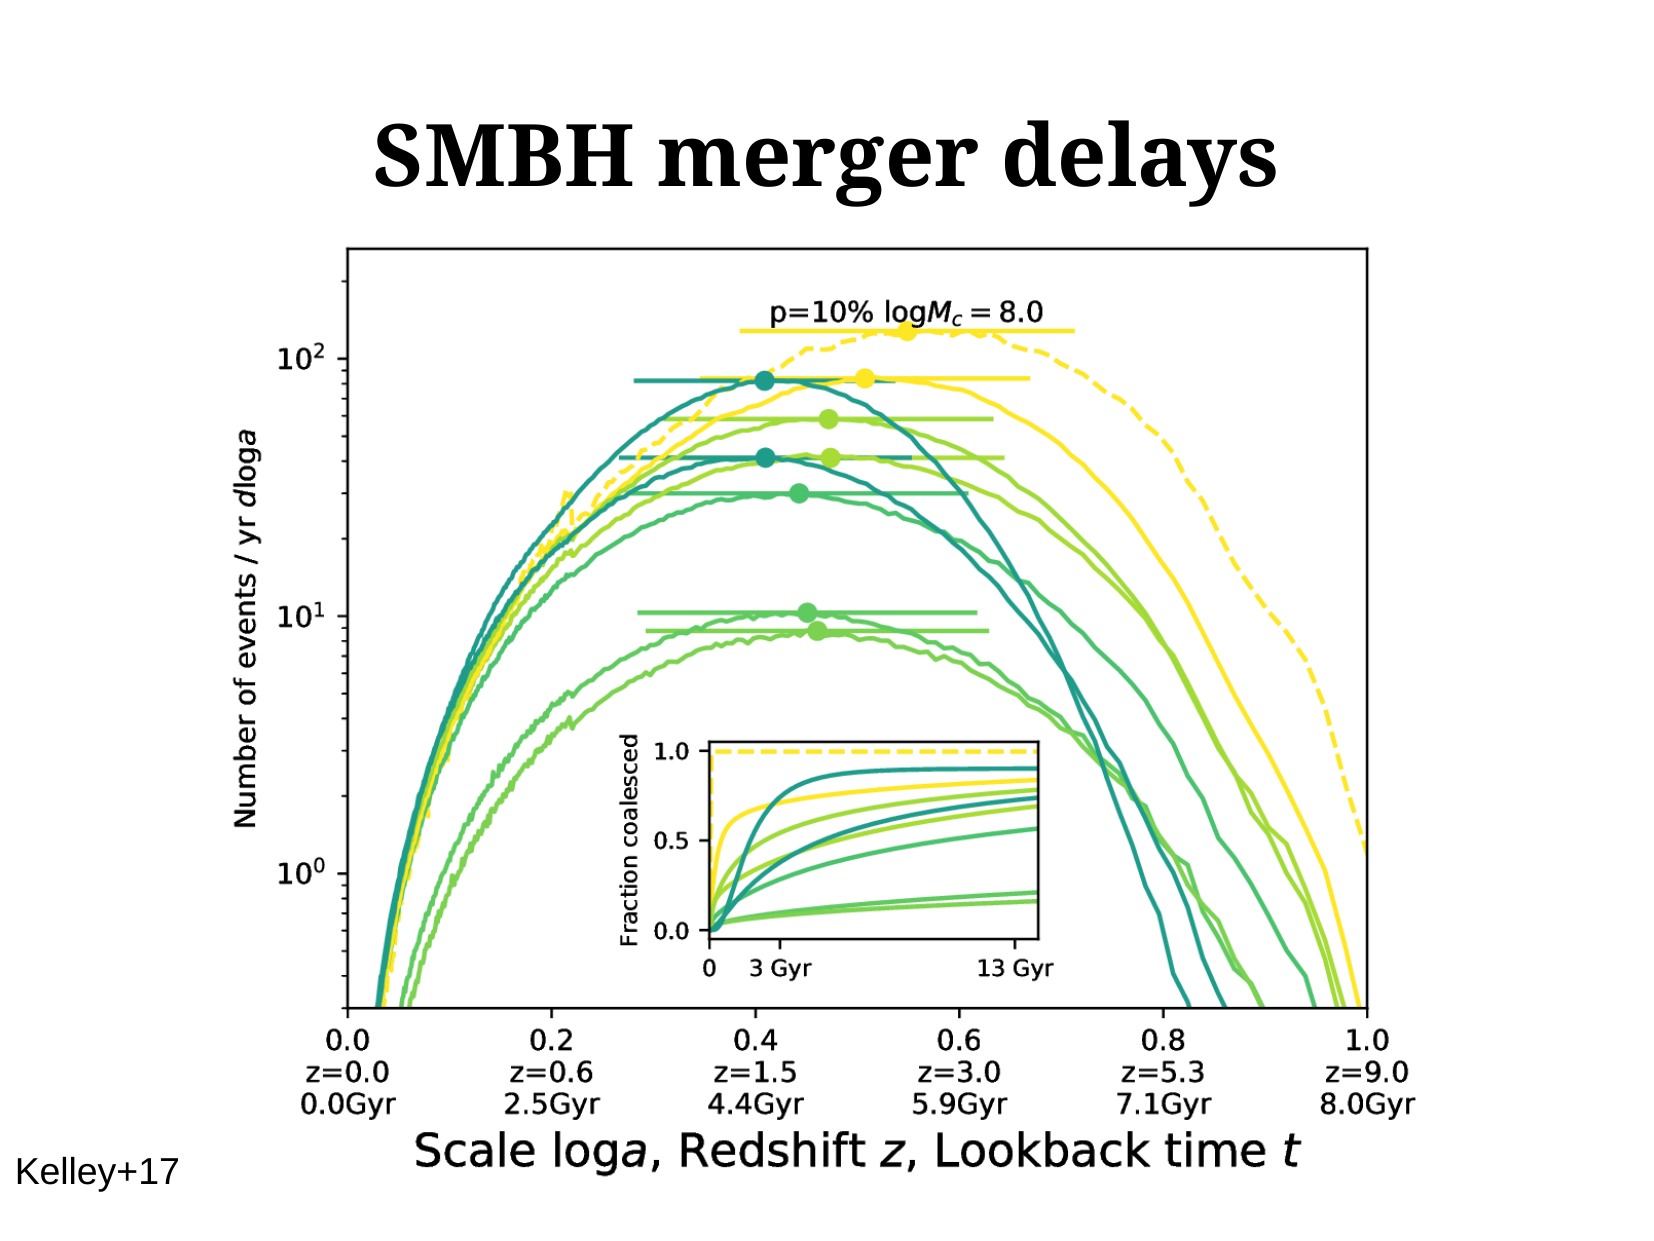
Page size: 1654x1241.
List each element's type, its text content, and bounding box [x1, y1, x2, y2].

text_box Kelley+17 [0, 1143, 226, 1201]
title SMBH merger delays [82, 49, 1571, 257]
picture [213, 218, 1436, 1201]
